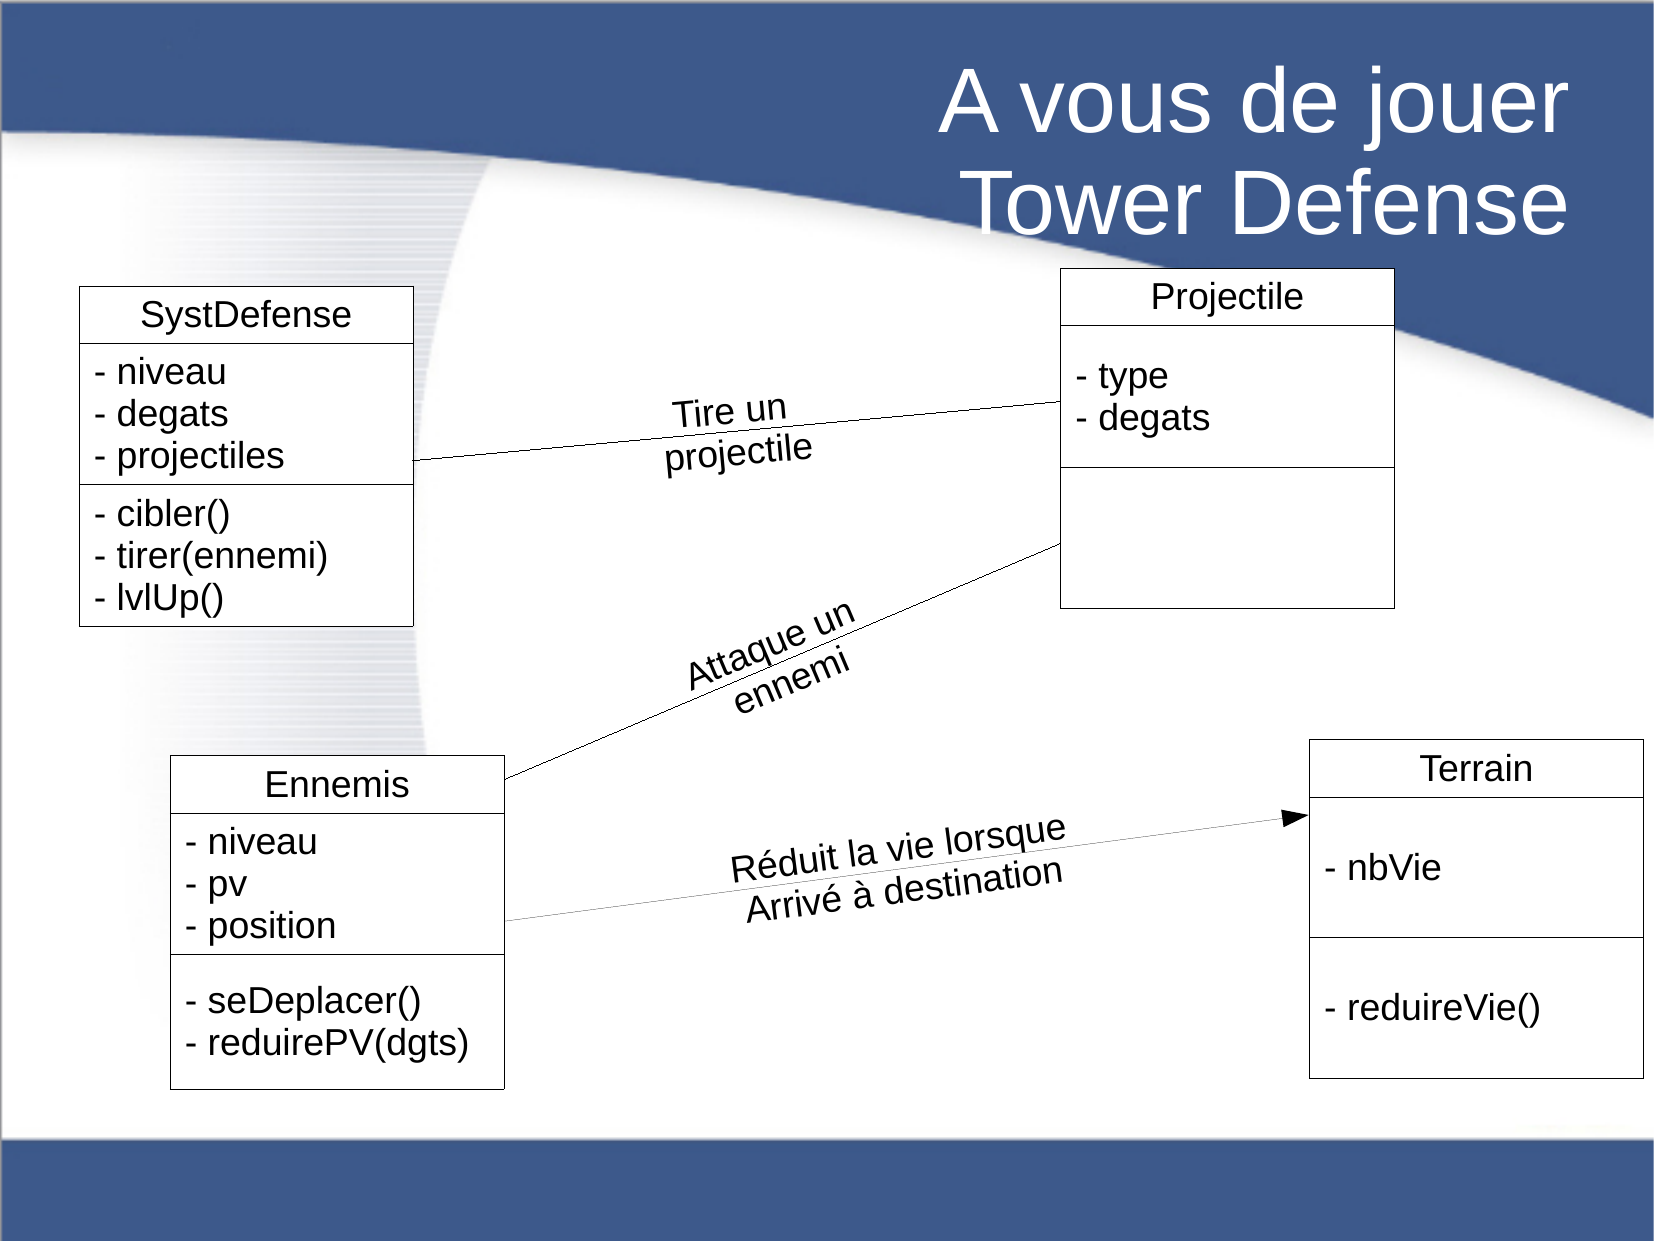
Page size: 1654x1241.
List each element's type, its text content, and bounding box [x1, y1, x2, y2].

picture [0, 0, 1654, 1241]
table_cell - niveau - degats - projectiles [80, 344, 413, 484]
table_cell [1061, 468, 1394, 608]
table_header Projectile [1061, 269, 1394, 325]
table_cell - niveau - pv - position [171, 814, 504, 954]
title A vous de jouer Tower Defense [82, 49, 1571, 257]
table_cell - seDeplacer() - reduirePV(dgts) [171, 955, 504, 1089]
table_cell - cibler() - tirer(ennemi) - lvlUp() [80, 485, 413, 626]
table_cell - nbVie [1310, 798, 1643, 937]
table_header SystDefense [80, 287, 413, 343]
table_cell - reduireVie() [1310, 938, 1643, 1078]
table_header Terrain [1310, 740, 1643, 797]
table_header Ennemis [171, 756, 504, 813]
table_cell - type - degats [1061, 326, 1394, 467]
